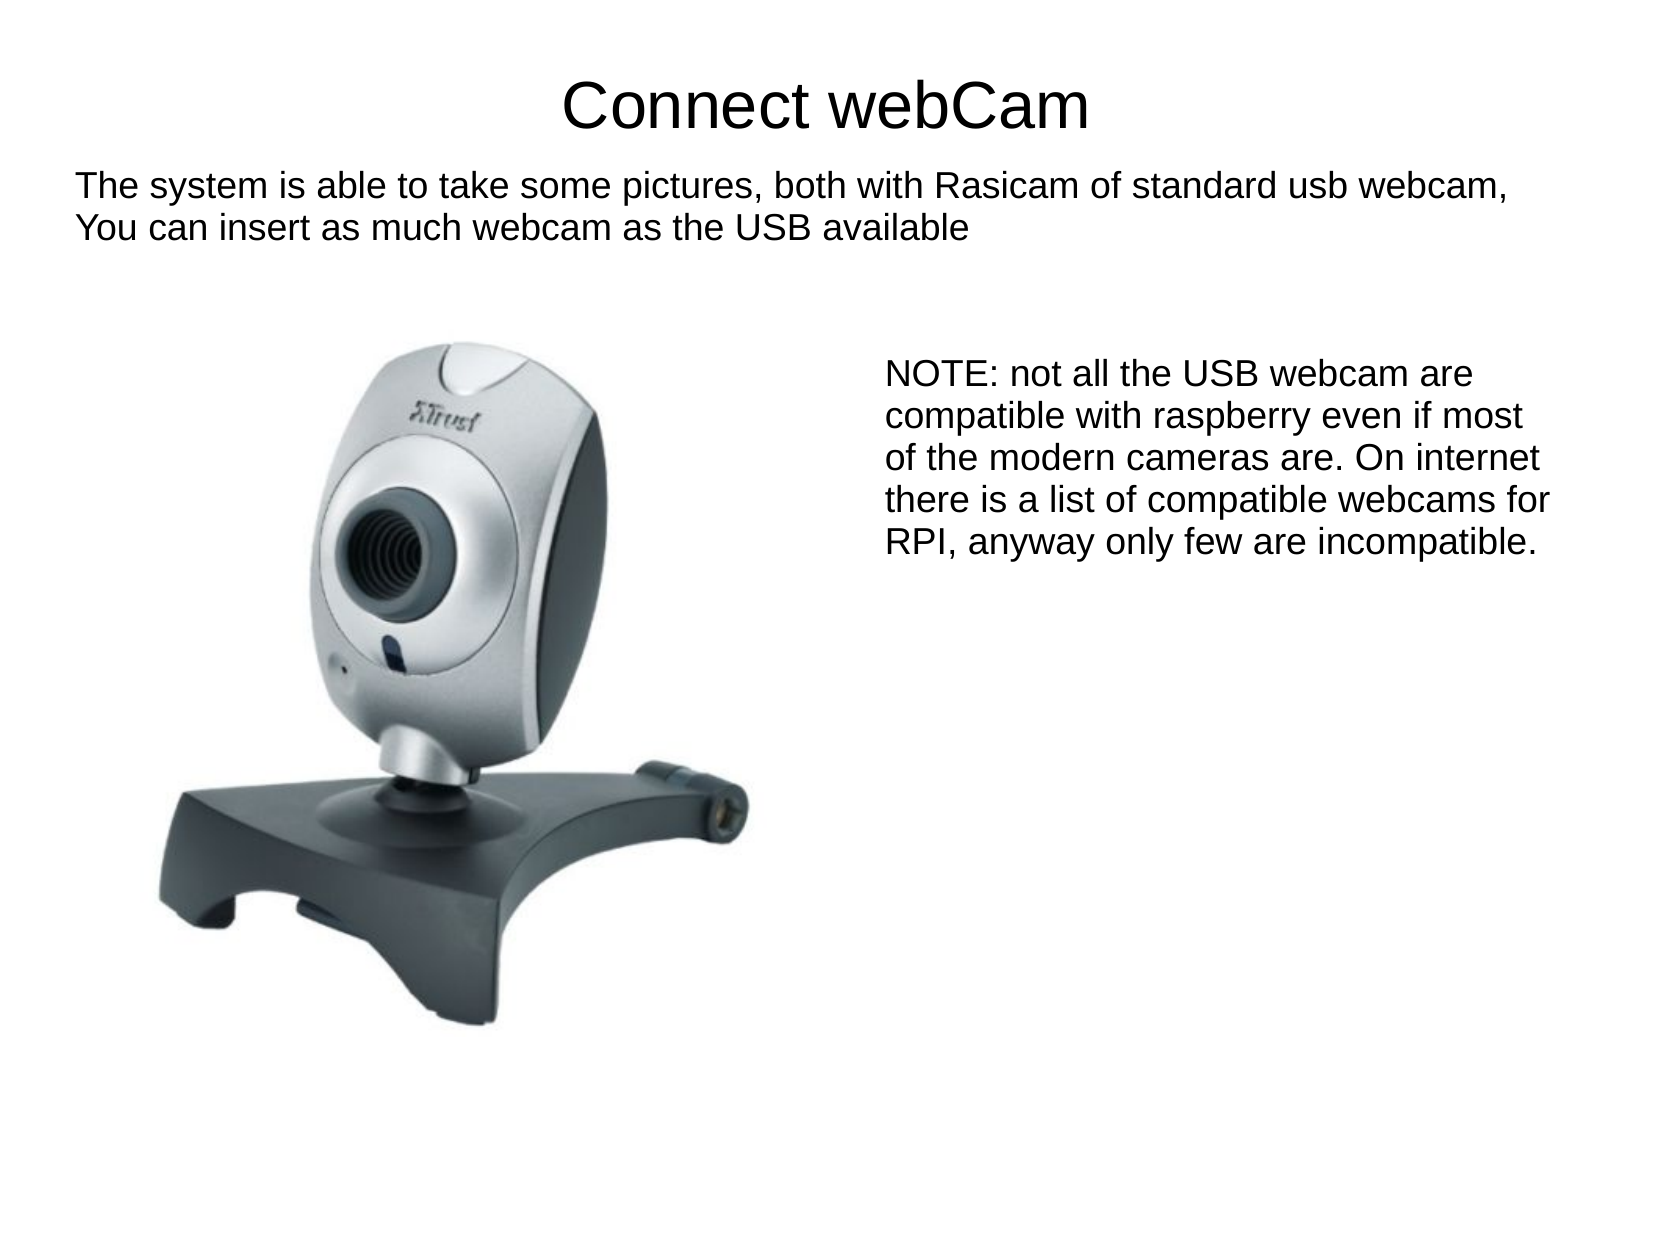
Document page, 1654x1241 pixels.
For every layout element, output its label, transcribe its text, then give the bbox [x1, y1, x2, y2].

picture [111, 329, 781, 1037]
text_box The system is able to take some pictures, both with Rasicam of standard usb webcam, You can insert as much webcam as the USB available [60, 157, 1538, 257]
title Connect webCam [82, 45, 1571, 167]
text_box NOTE: not all the USB webcam are compatible with raspberry even if most of the modern cameras are. On internet there is a list of compatible webcams for RPI, anyway only few are incompatible. [870, 345, 1576, 570]
